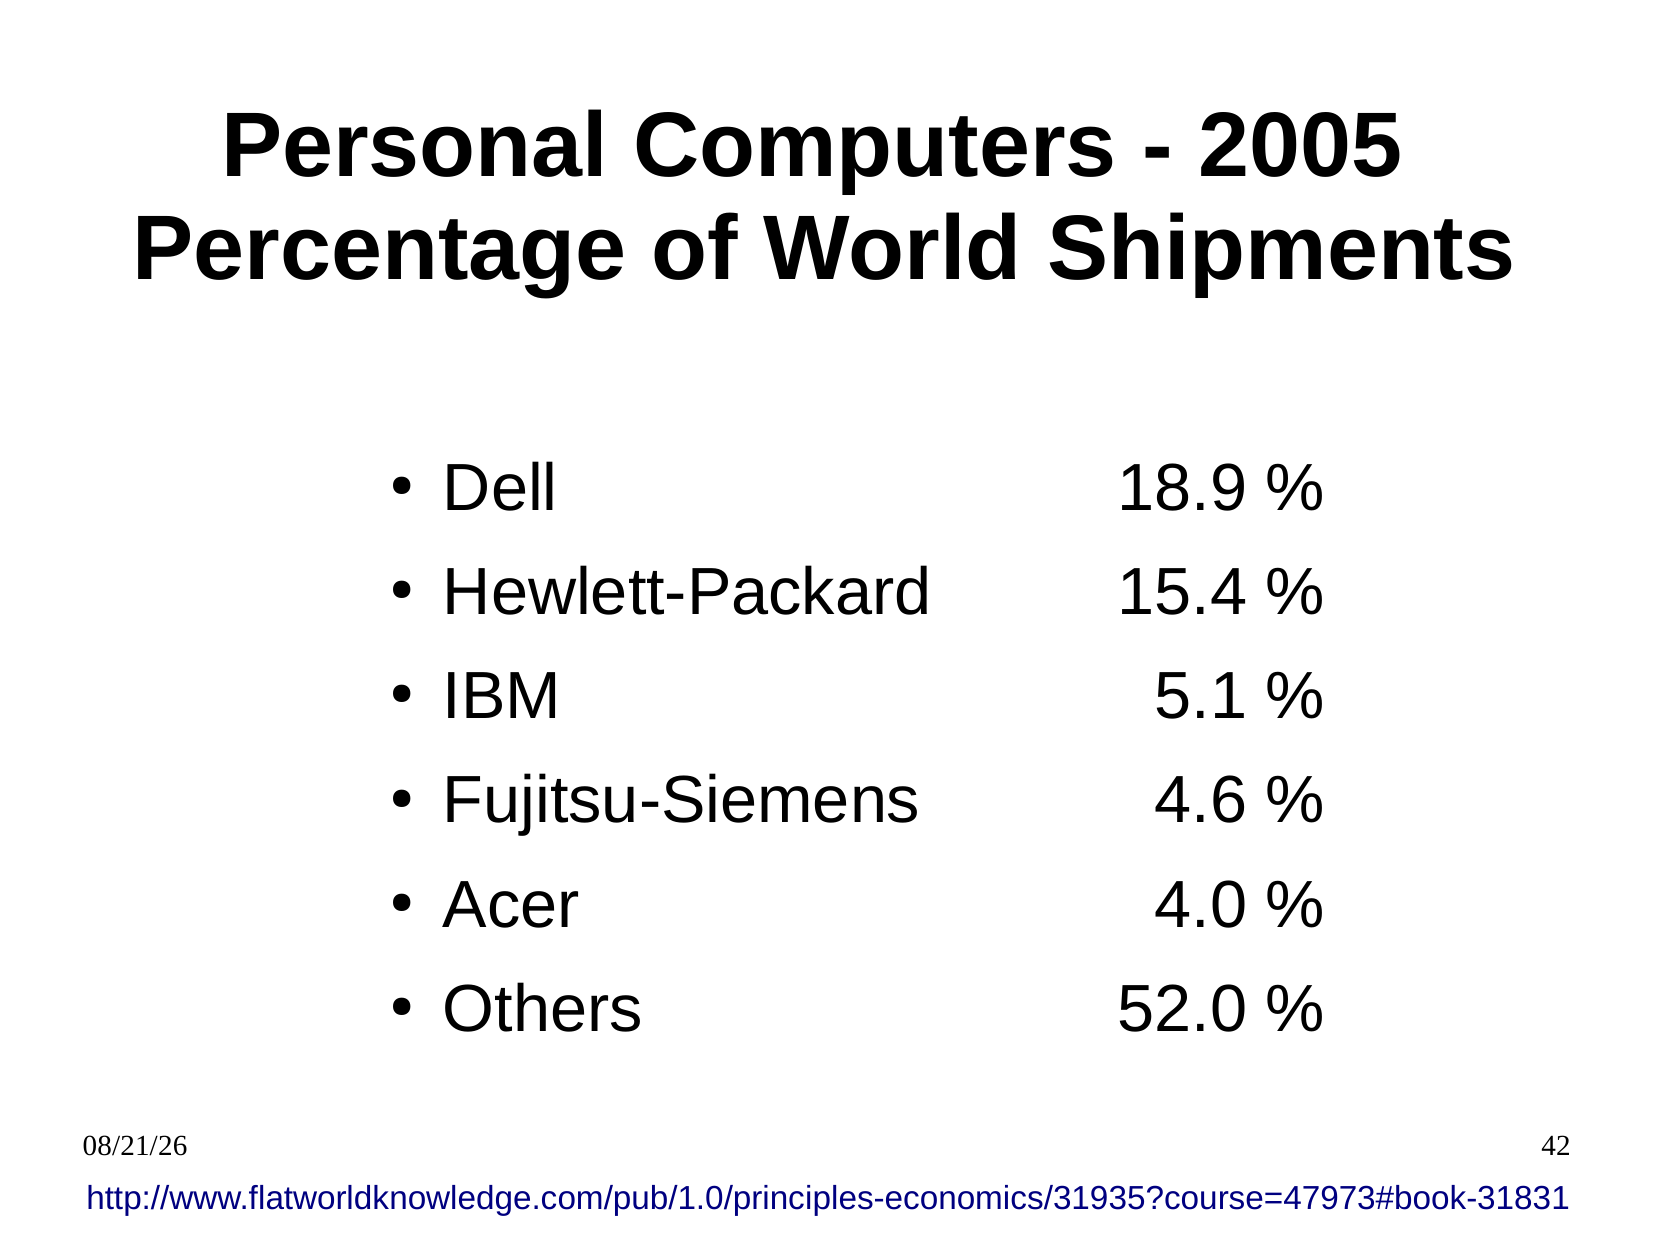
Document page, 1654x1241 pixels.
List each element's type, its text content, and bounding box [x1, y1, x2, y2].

title Personal Computers - 2005 Percentage of World Shipments [0, 93, 1651, 402]
list Dell 18.9 % Hewlett-Packard 15.4 % IBM 5.1 % Fujitsu-Siemens 4.6 % Acer 4.0 % Others 52.0 % [372, 449, 1376, 1046]
text_box http://www.flatworldknowledge.com/pub/1.0/principles-economics/31935?course=47973#book-31831 [35, 1172, 1632, 1241]
